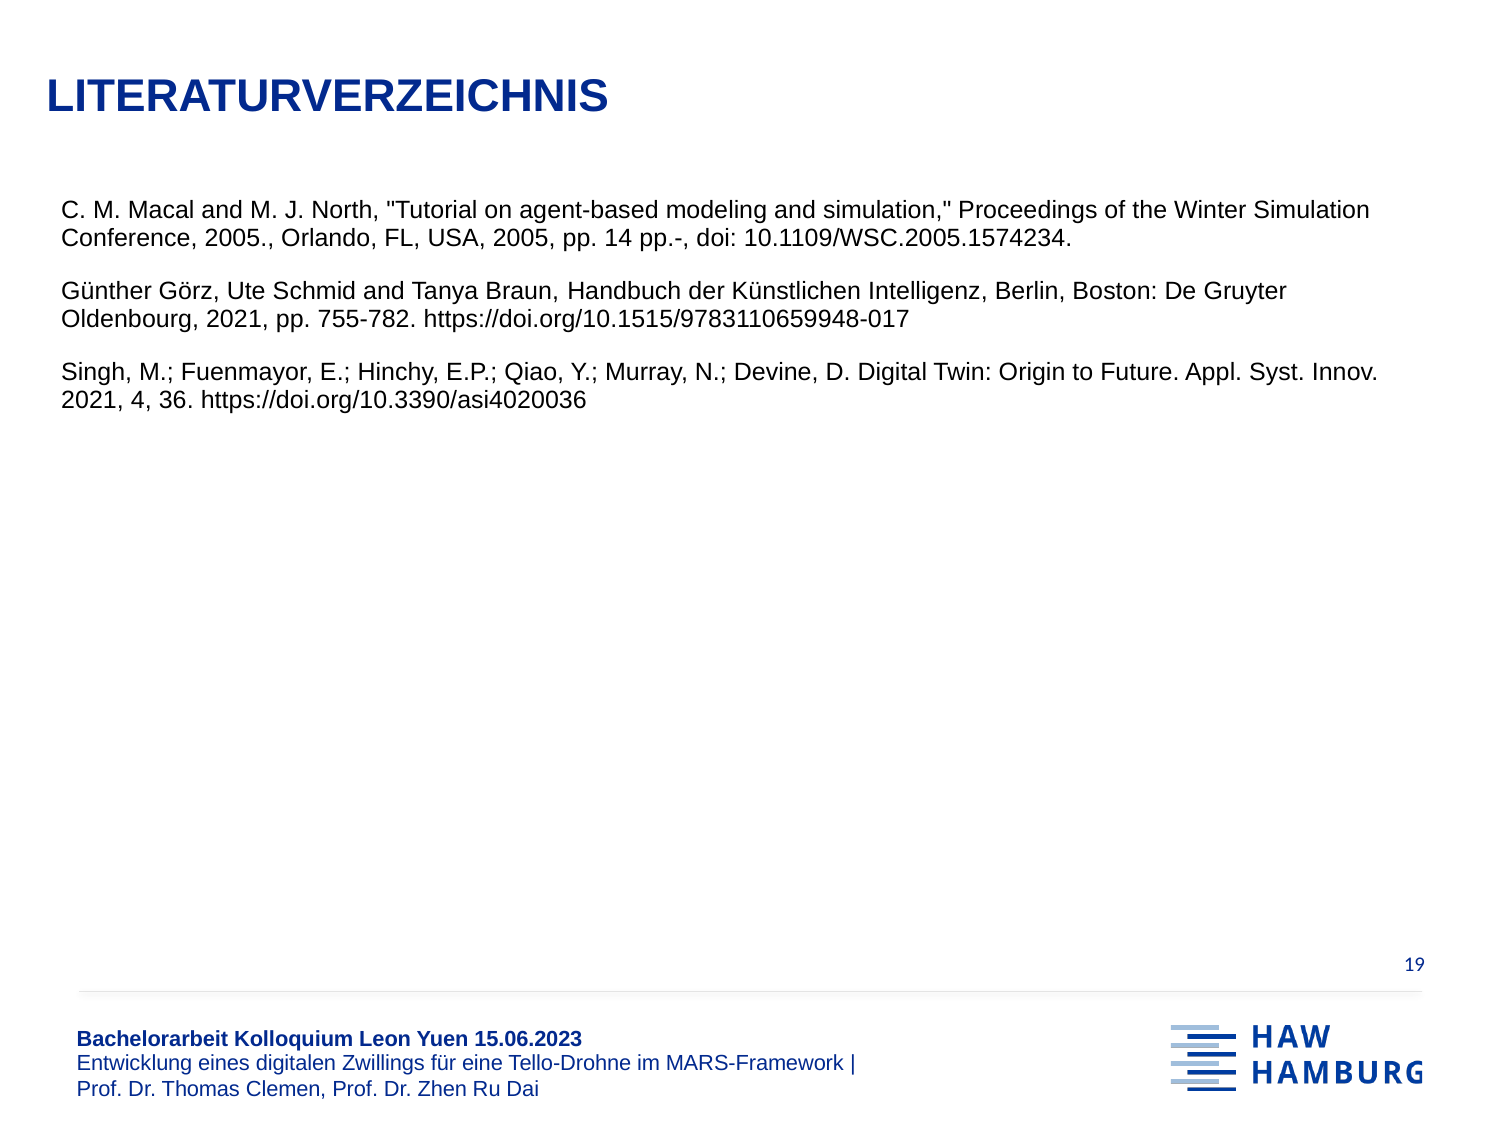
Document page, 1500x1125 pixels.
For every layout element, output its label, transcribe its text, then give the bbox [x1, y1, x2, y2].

title LITERATURVERZEICHNIS [46, 27, 1397, 163]
text_box C. M. Macal and M. J. North, "Tutorial on agent-based modeling and simulation," Proceedings of the Winter Simulation Conference, 2005., Orlando, FL, USA, 2005, pp. 14 pp.-, doi: 10.1109/WSC.2005.1574234. Günther Görz, Ute Schmid and Tanya Braun, Handbuch der Künstlichen Intelligenz, Berlin, Boston: De Gruyter Oldenbourg, 2021, pp. 755-782. https://doi.org/10.1515/9783110659948-017 Singh, M.; Fuenmayor, E.; Hinchy, E.P.; Qiao, Y.; Murray, N.; Devine, D. Digital Twin: Origin to Future. Appl. Syst. Innov. 2021, 4, 36. https://doi.org/10.3390/asi4020036 [46, 188, 1446, 611]
